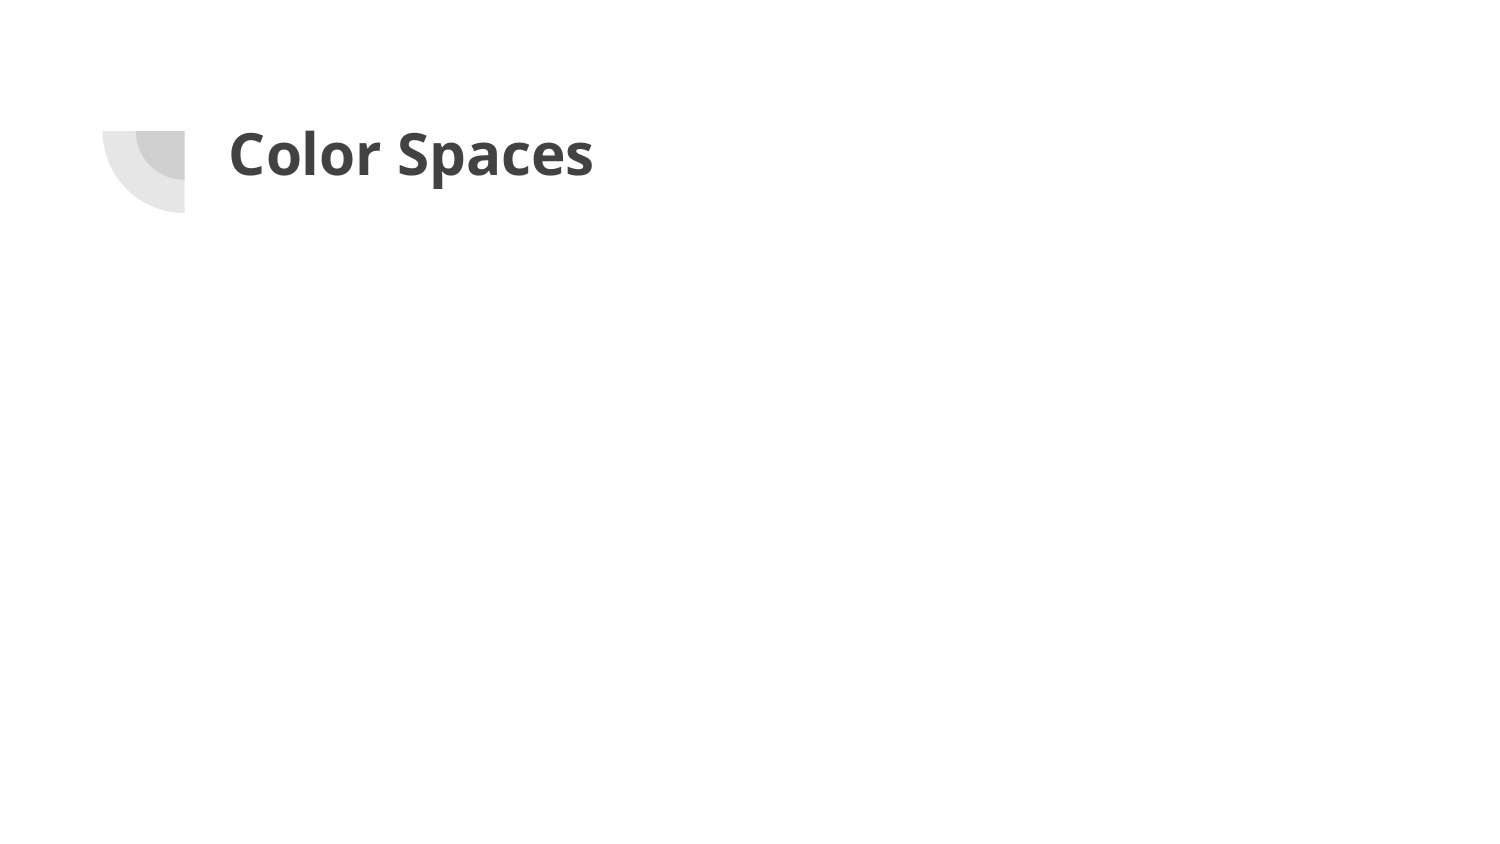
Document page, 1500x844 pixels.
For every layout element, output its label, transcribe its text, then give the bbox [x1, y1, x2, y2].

title Color Spaces [213, 98, 1368, 263]
